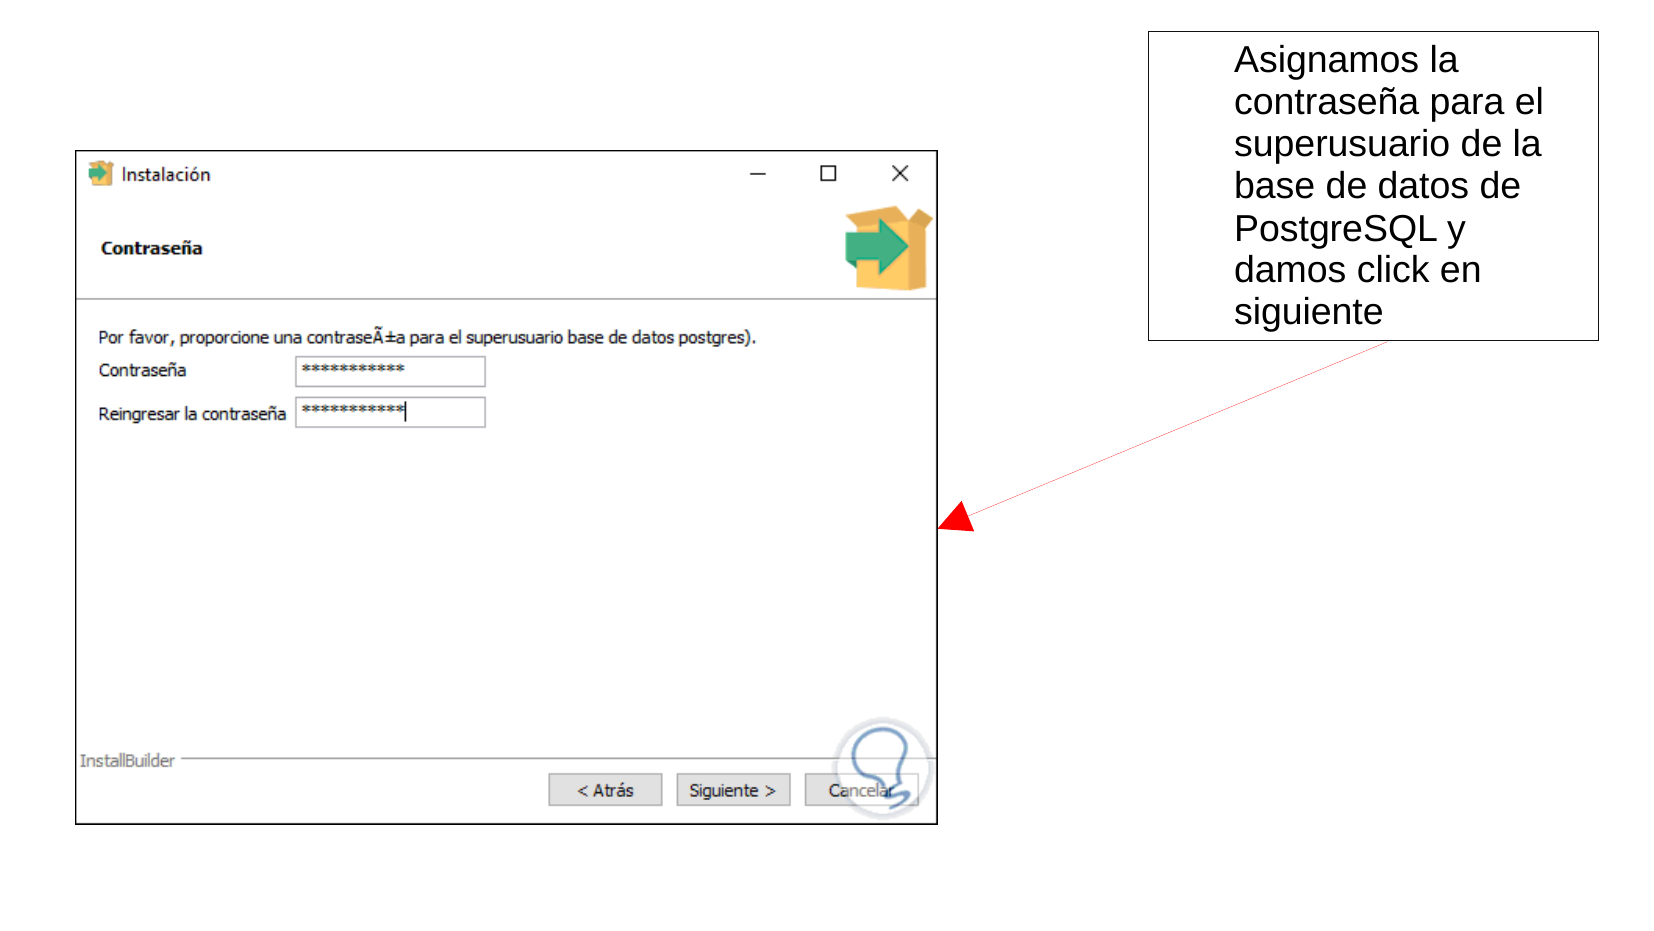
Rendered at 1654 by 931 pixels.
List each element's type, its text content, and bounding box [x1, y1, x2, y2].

text_box Asignamos la contraseña para el superusuario de la base de datos de PostgreSQL y damos click en siguiente [1148, 31, 1599, 341]
picture [75, 150, 938, 826]
